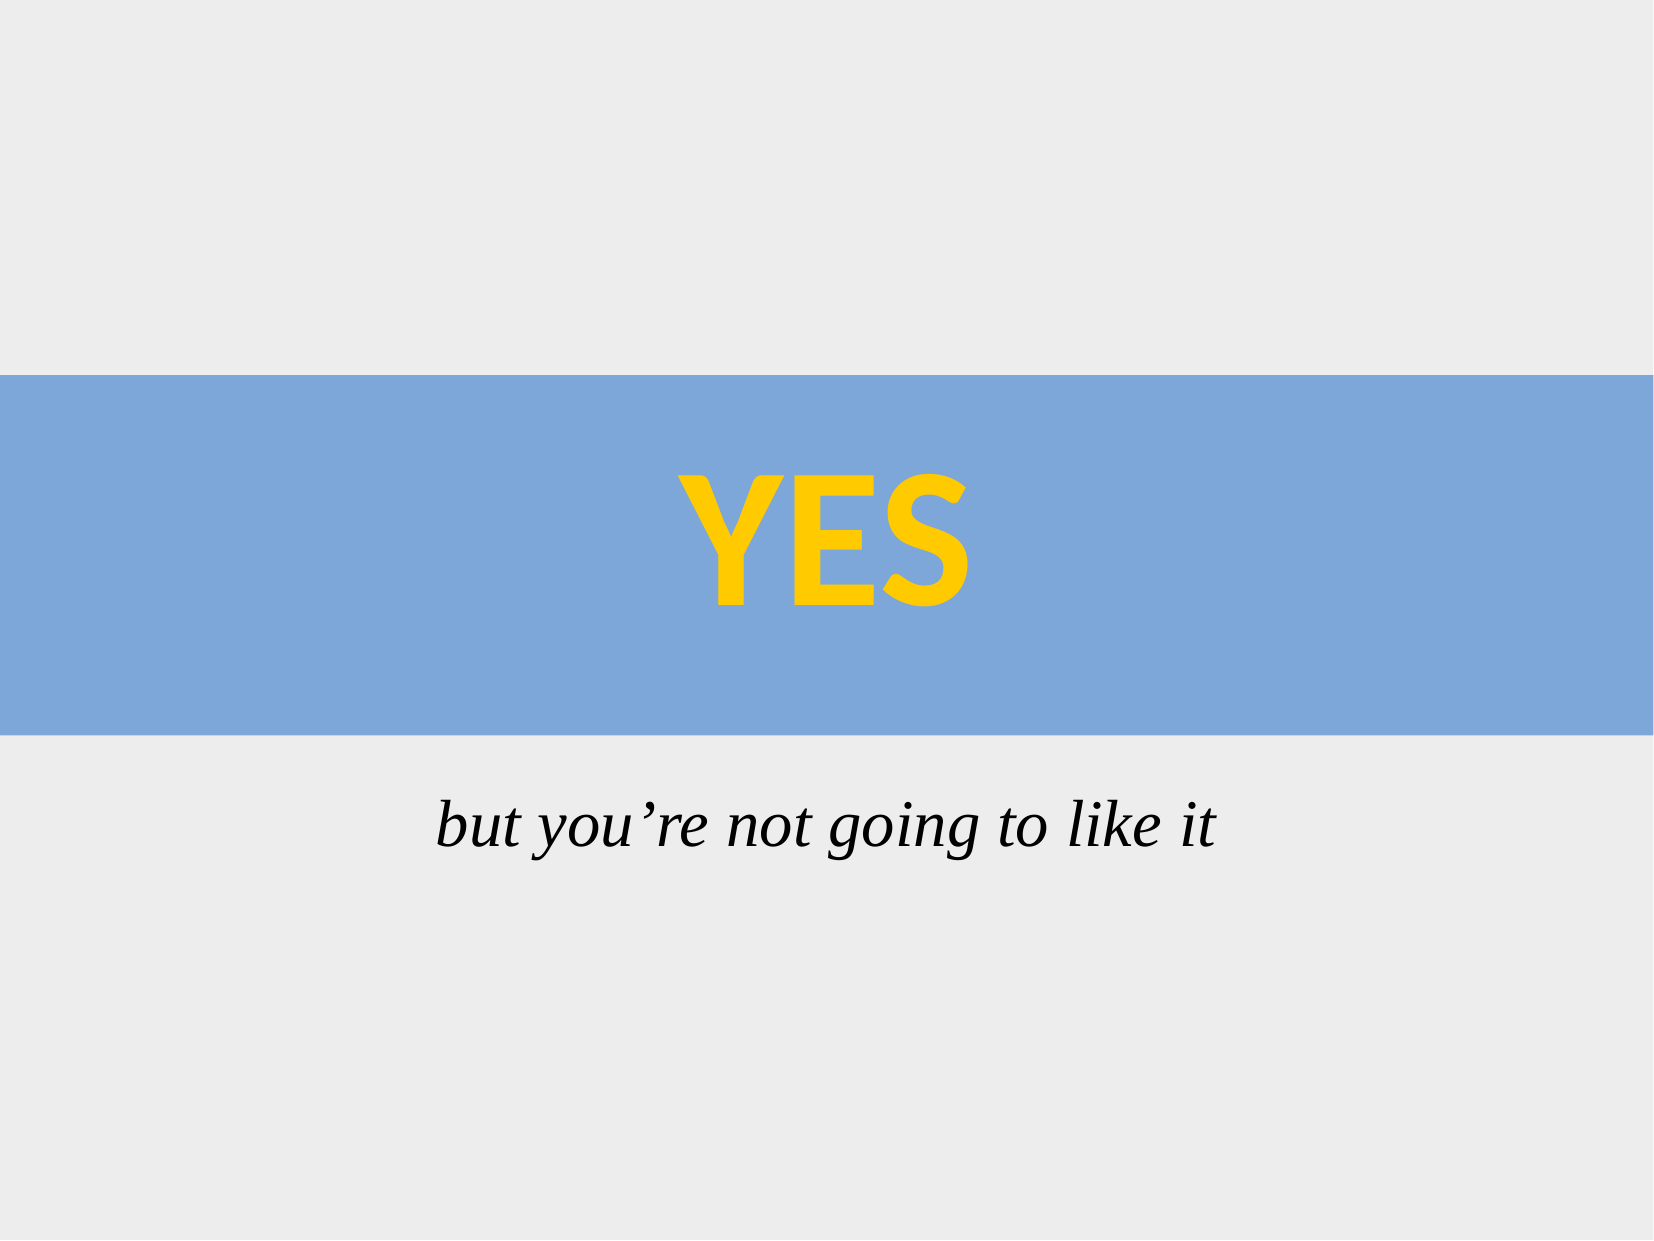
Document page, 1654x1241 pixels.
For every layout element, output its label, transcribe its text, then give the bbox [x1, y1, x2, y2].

text_box but you’re not going to like it [0, 780, 1654, 869]
text_box YES [0, 375, 1654, 736]
